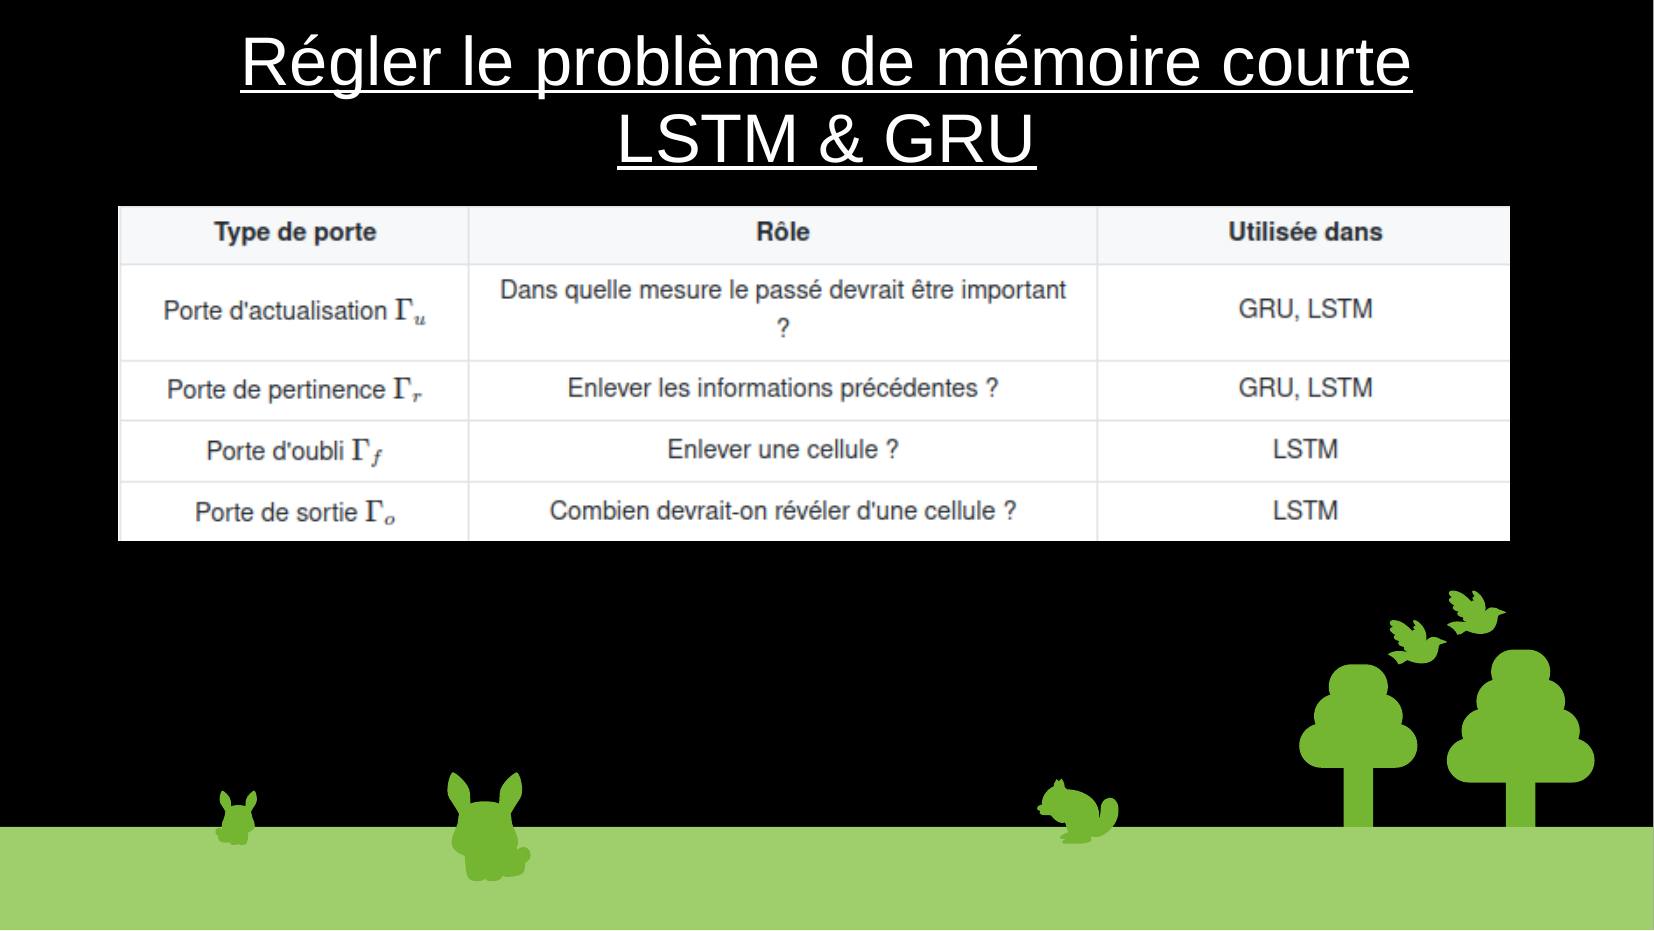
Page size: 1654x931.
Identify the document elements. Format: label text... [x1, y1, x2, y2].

picture [118, 206, 1510, 542]
text_box [814, 471, 844, 510]
title Régler le problème de mémoire courte LSTM & GRU [88, 23, 1565, 178]
